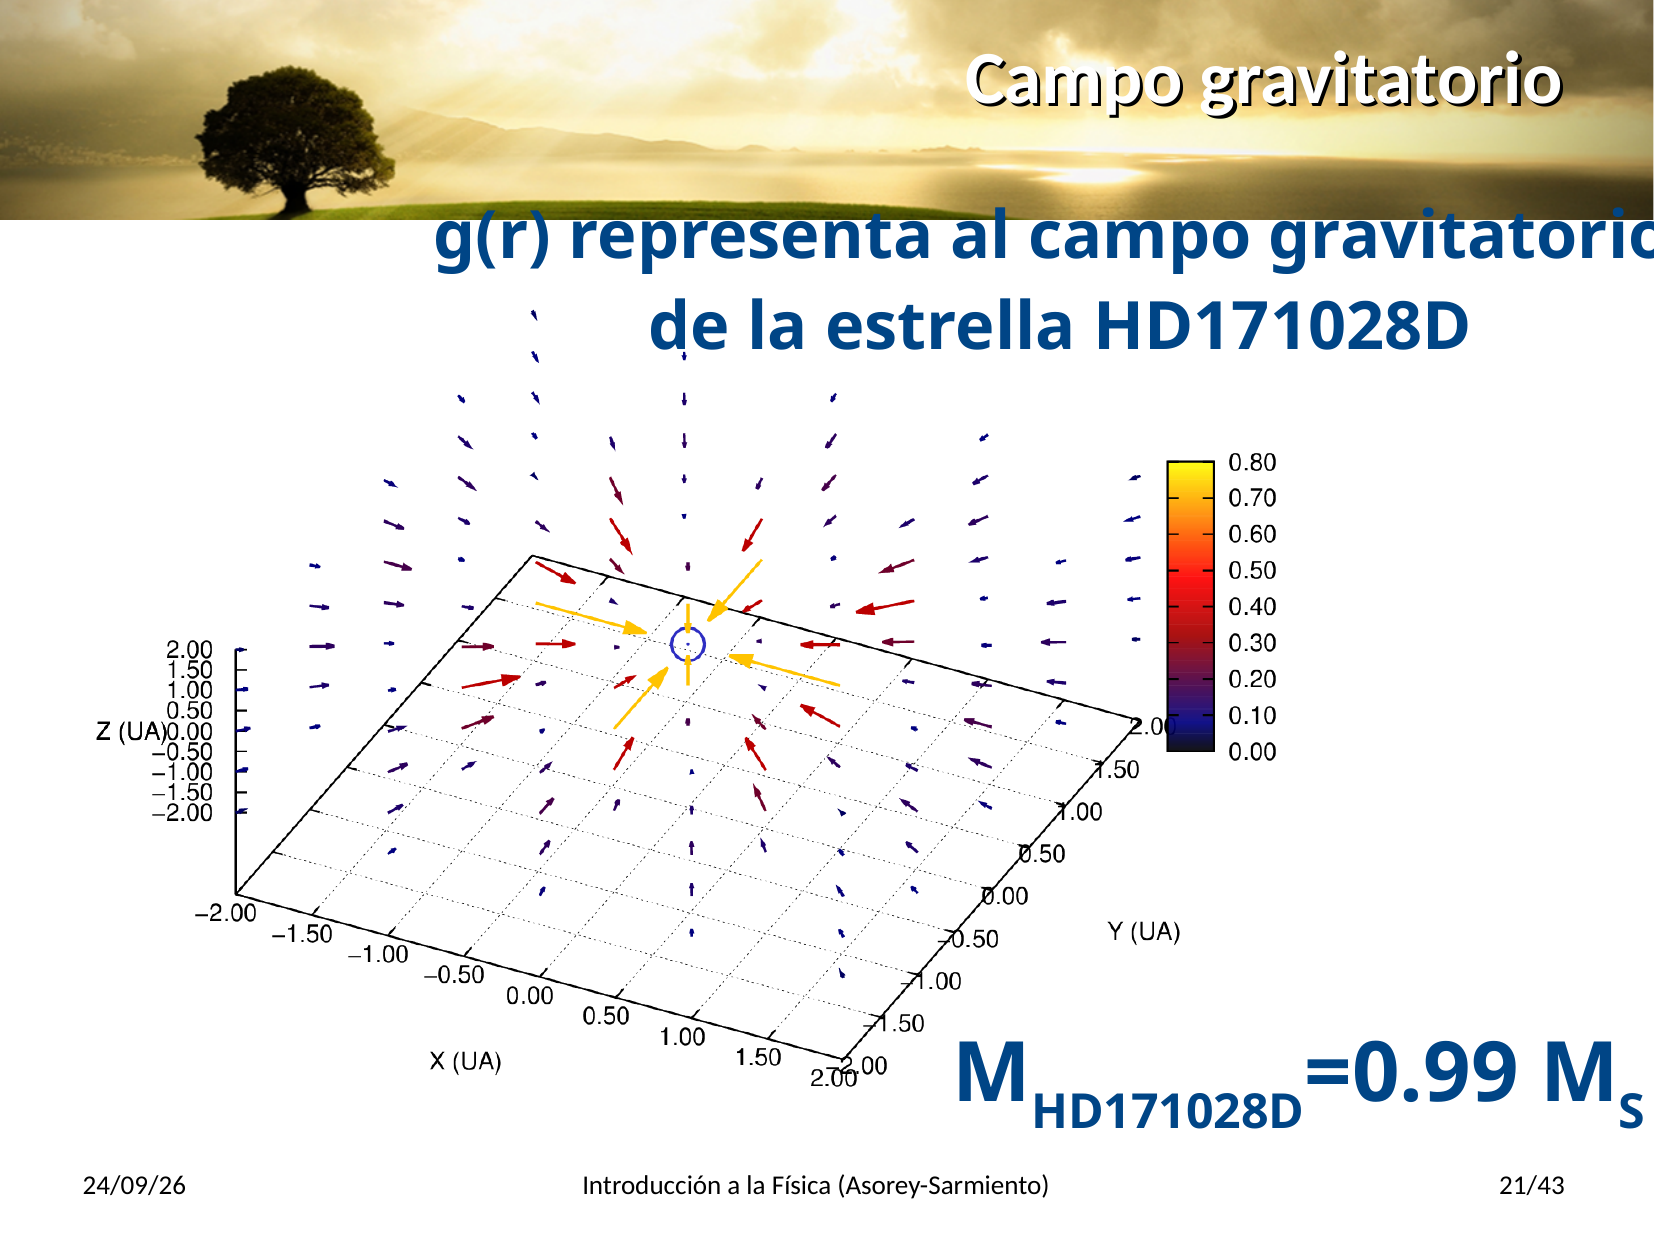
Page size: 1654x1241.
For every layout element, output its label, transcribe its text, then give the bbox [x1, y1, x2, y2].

text_box g(r) representa al campo gravitatorio de la estrella HD171028D [418, 180, 1654, 351]
text_box MHD171028D=0.99 MS [938, 1005, 1636, 1136]
picture [0, 0, 1654, 220]
title Campo gravitatorio [75, 19, 1564, 151]
picture [55, 254, 1321, 1141]
